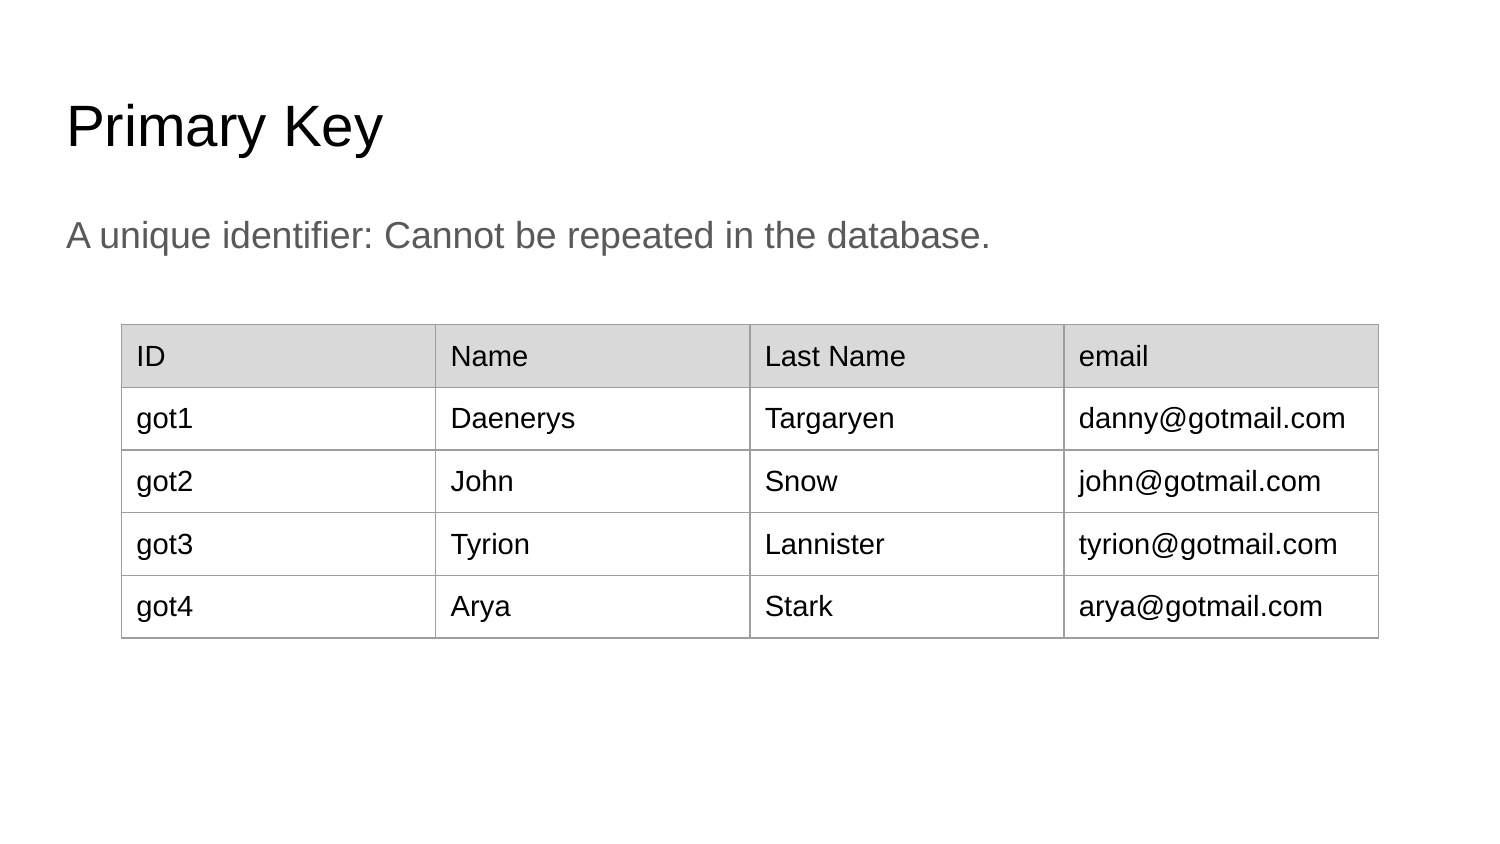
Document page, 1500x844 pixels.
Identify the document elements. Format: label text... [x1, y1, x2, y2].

table_cell Arya [436, 576, 749, 637]
table_cell got2 [122, 451, 435, 512]
table_cell Targaryen [751, 388, 1063, 449]
table_header email [1065, 325, 1378, 387]
table_cell Daenerys [436, 388, 749, 449]
table_header ID [122, 325, 435, 387]
list A unique identifier: Cannot be repeated in the database. [51, 189, 1449, 750]
title Primary Key [51, 72, 1449, 167]
table_cell tyrion@gotmail.com [1065, 513, 1378, 575]
table_cell John [436, 451, 749, 512]
table_cell got1 [122, 388, 435, 449]
table_cell john@gotmail.com [1065, 451, 1378, 512]
table_cell danny@gotmail.com [1065, 388, 1378, 449]
table_cell Stark [751, 576, 1063, 637]
table_cell arya@gotmail.com [1065, 576, 1378, 637]
table_cell Snow [751, 451, 1063, 512]
table_cell Tyrion [436, 513, 749, 575]
table_cell Lannister [751, 513, 1063, 575]
table_header Name [436, 325, 749, 387]
table_cell got3 [122, 513, 435, 575]
table_header Last Name [751, 325, 1063, 387]
table_cell got4 [122, 576, 435, 637]
